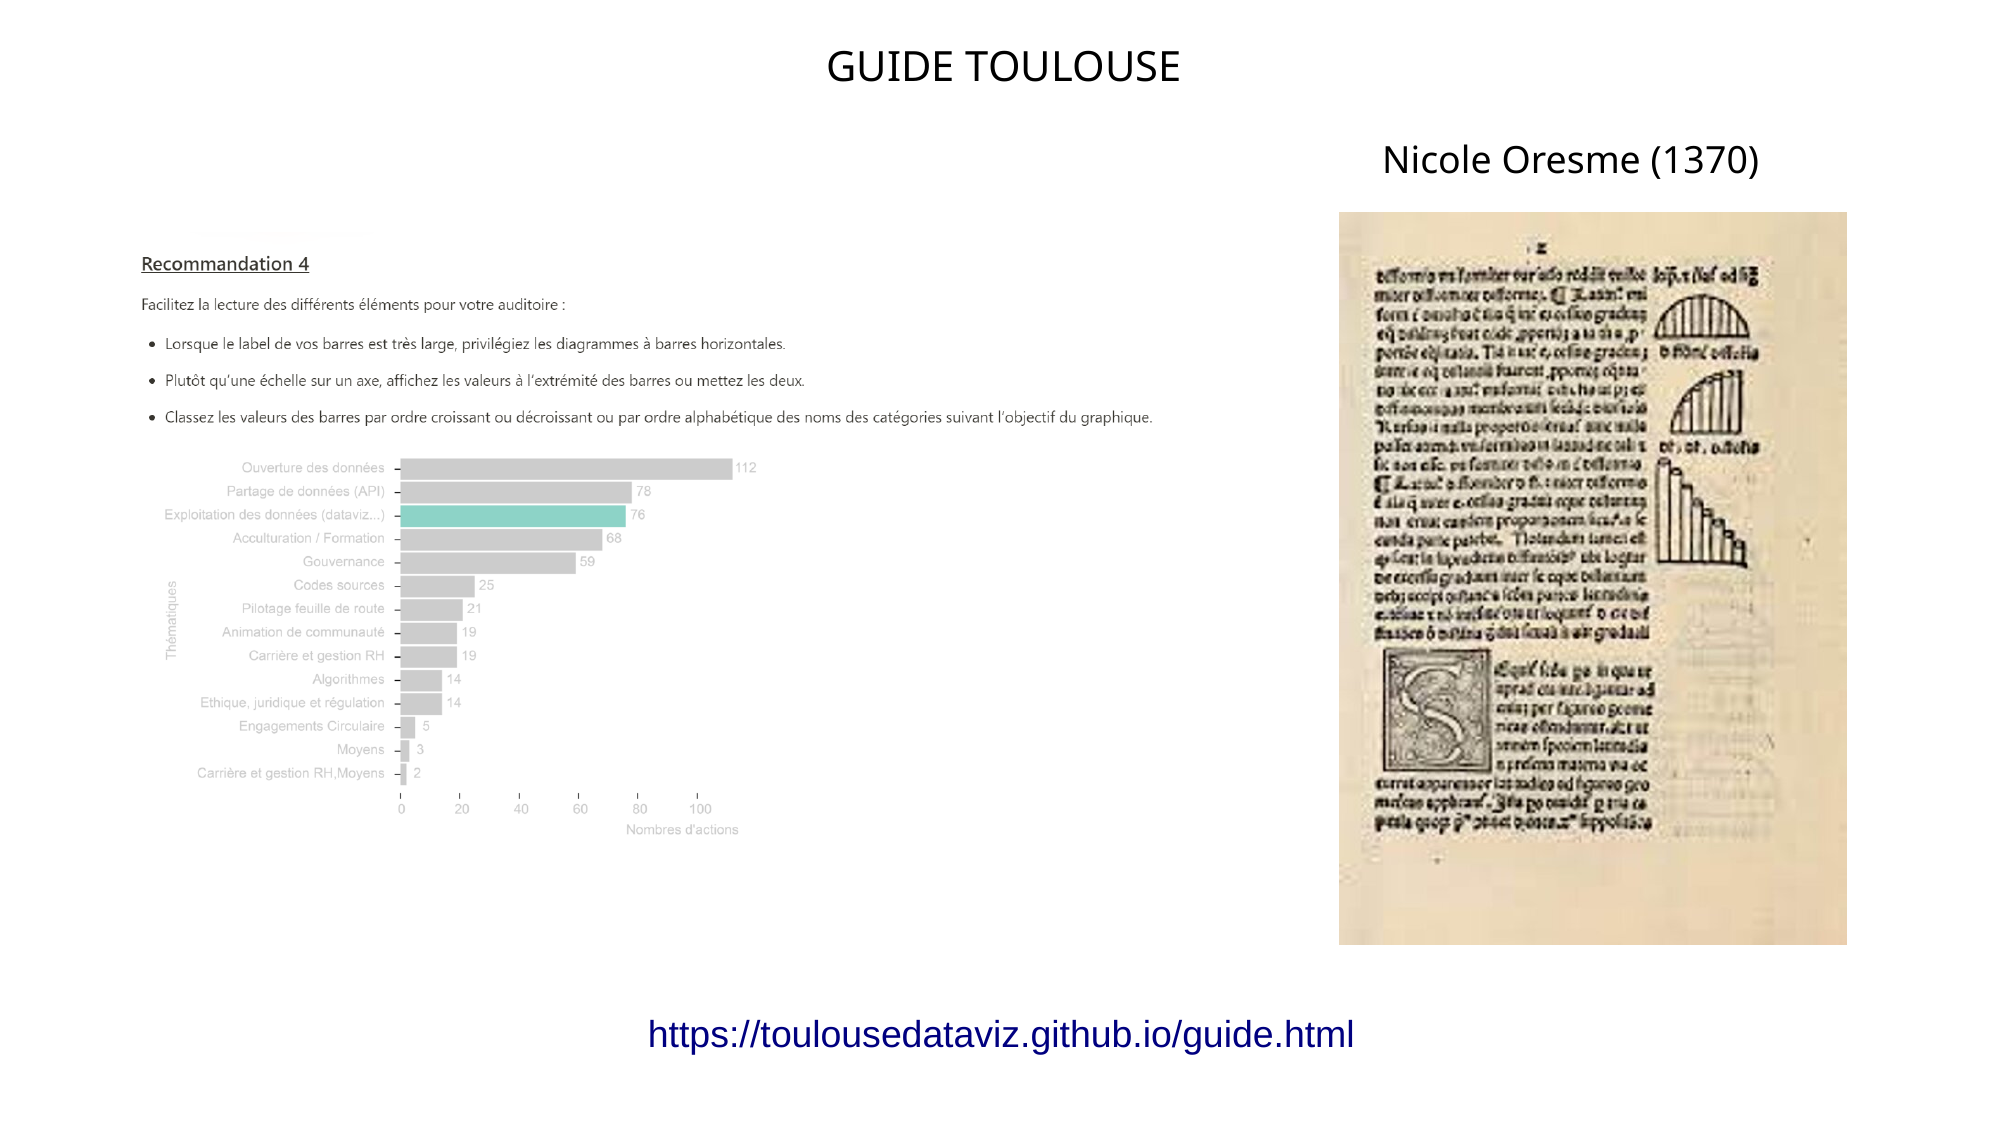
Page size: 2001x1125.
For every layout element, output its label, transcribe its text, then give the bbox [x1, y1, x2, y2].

text_box Nicole Oresme (1370) [1334, 129, 1808, 189]
text_box Guide toulouse [0, 0, 2000, 130]
picture [130, 232, 1193, 851]
picture [1339, 212, 1847, 945]
text_box https://toulousedataviz.github.io/guide.html [633, 1006, 1371, 1063]
